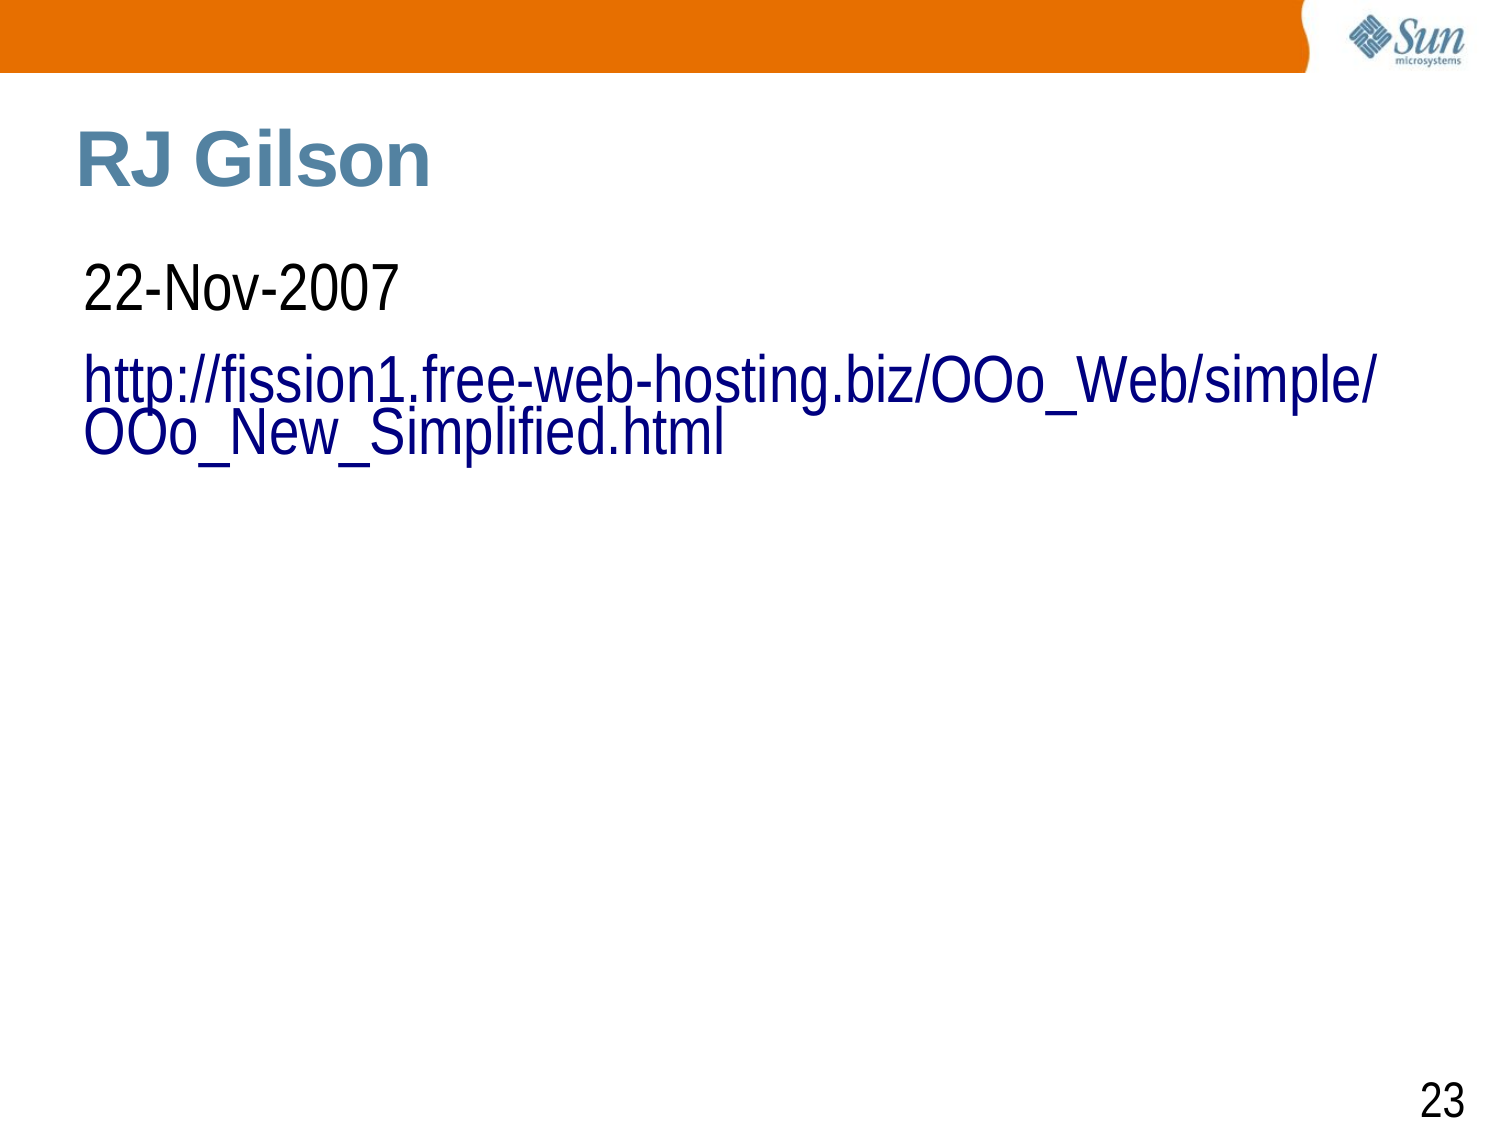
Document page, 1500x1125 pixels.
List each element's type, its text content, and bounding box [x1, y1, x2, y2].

picture [0, 0, 1500, 73]
title RJ Gilson [75, 123, 1437, 227]
list 22-Nov-2007 http://fission1.free-web-hosting.biz/OOo_Web/simple/OOo_New_Simplified.html [64, 258, 1401, 1062]
